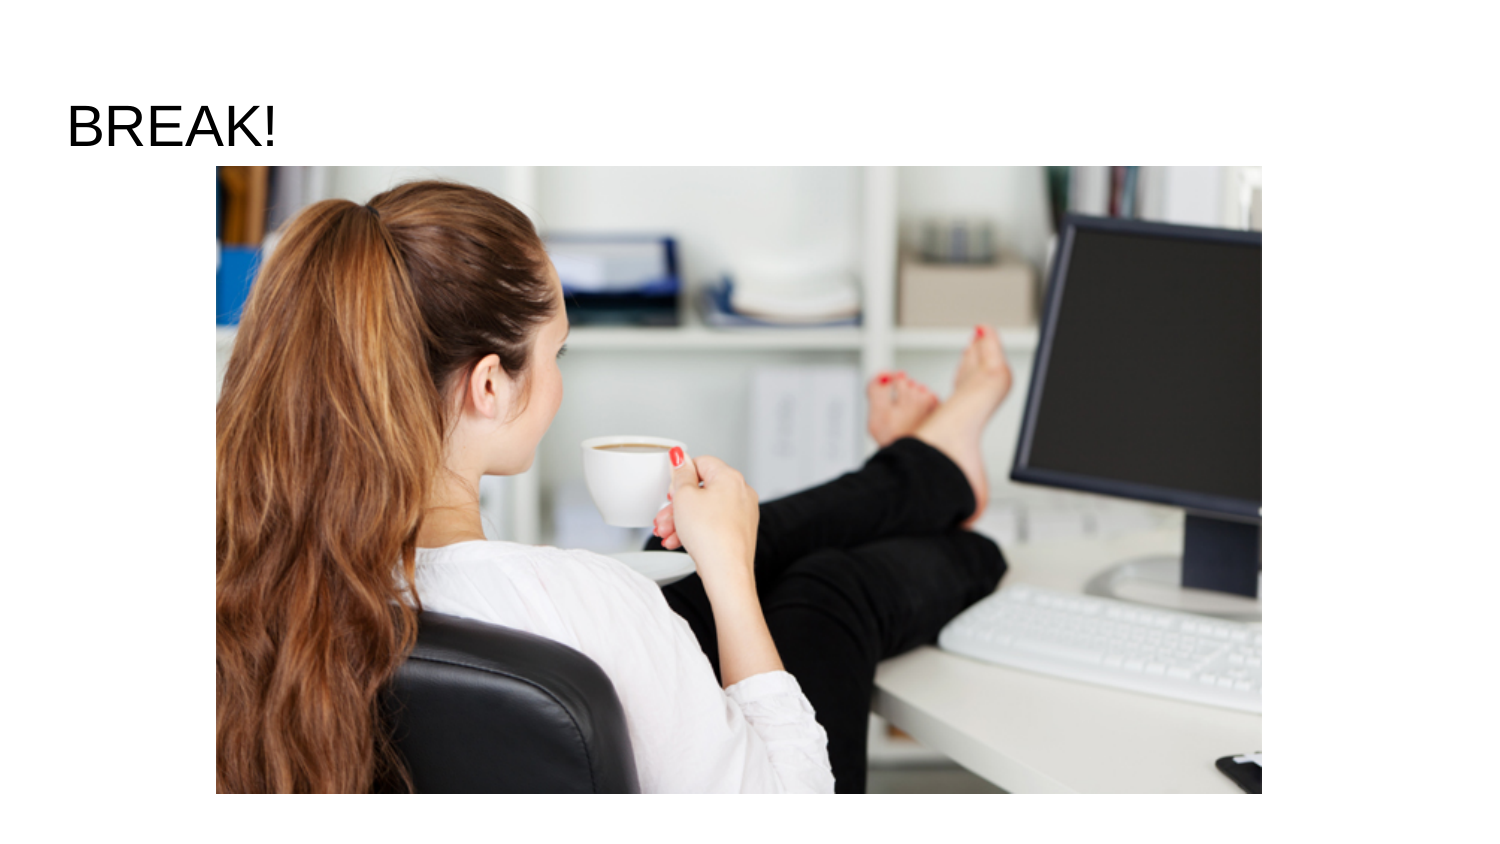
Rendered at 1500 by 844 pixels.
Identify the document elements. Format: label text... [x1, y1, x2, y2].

picture [216, 166, 1262, 794]
title BREAK! [51, 72, 1449, 167]
